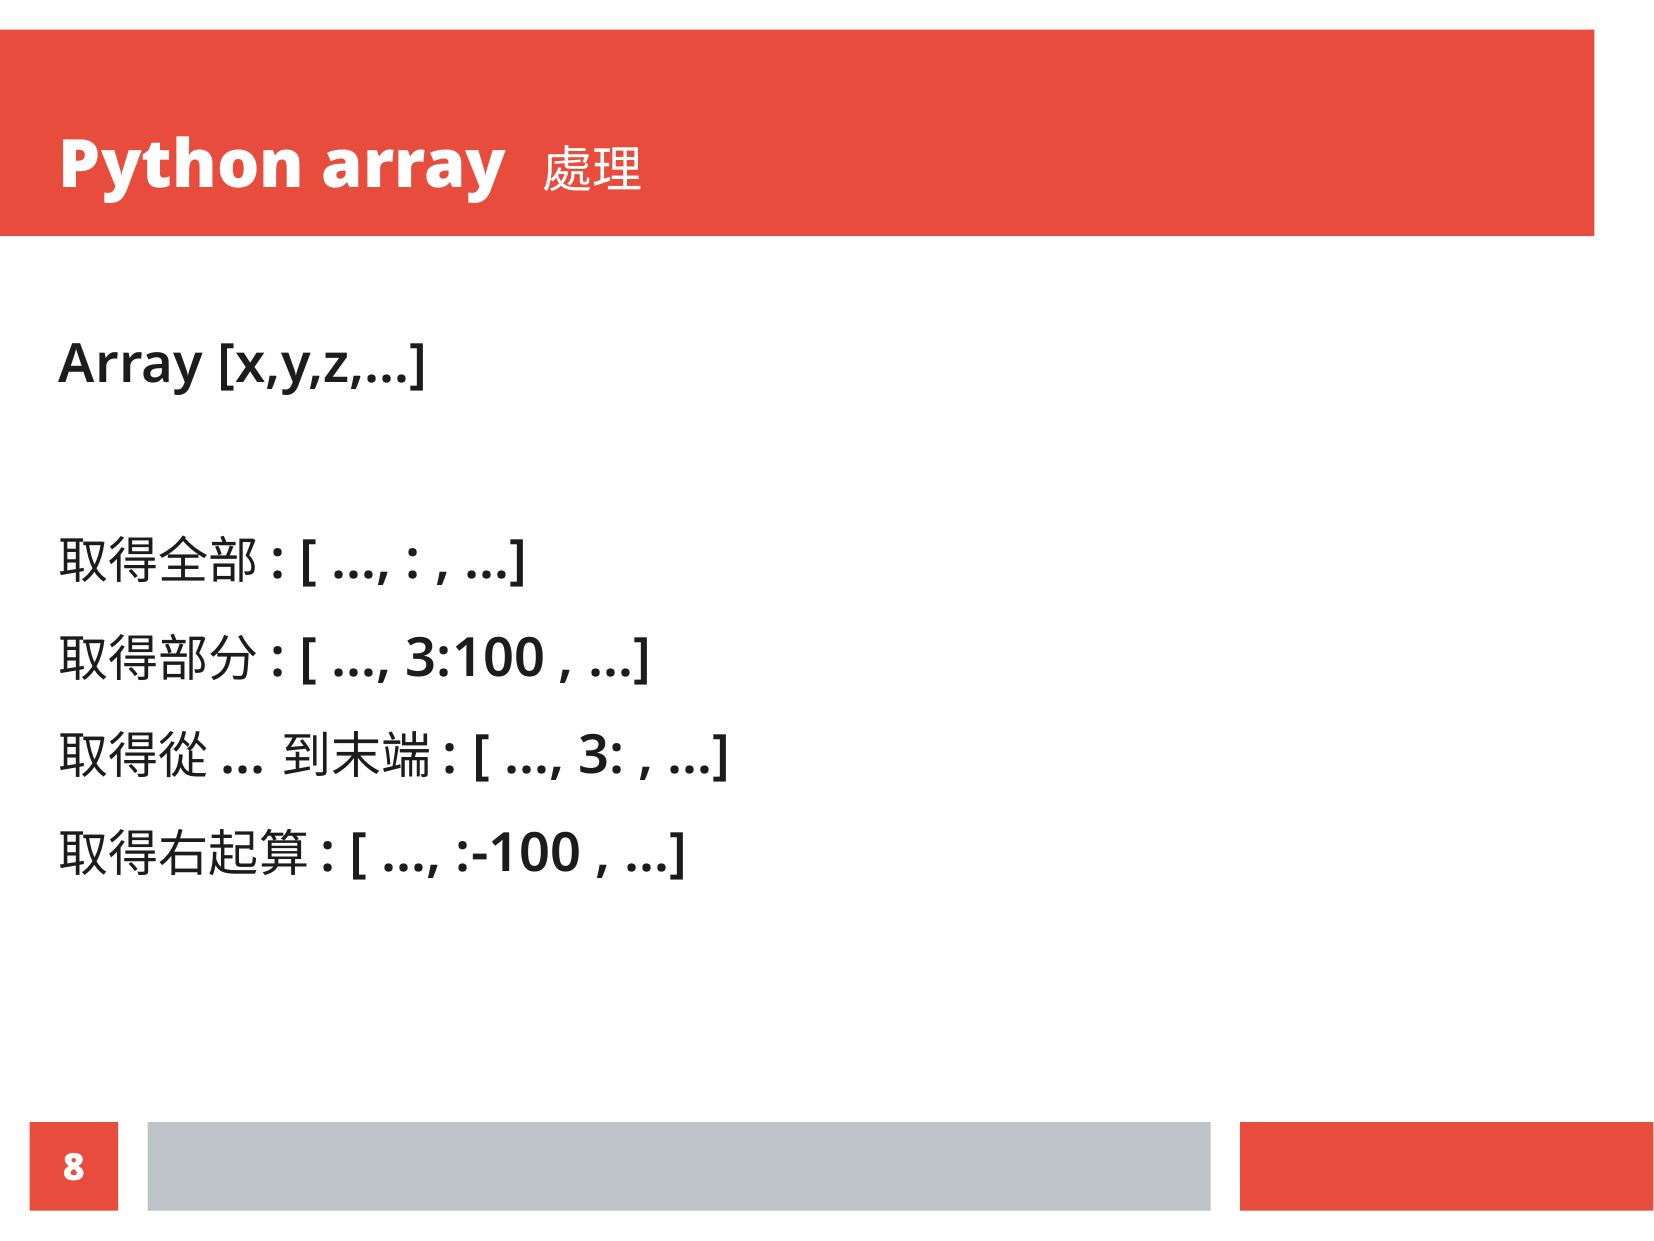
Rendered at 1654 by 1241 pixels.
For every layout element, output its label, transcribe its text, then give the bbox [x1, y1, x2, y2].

list Array [x,y,z,…] 取得全部: [ …, : , …] 取得部分: [ …, 3:100 , …] 取得從...到末端: [ …, 3: , …] 取得右起算: [ …, :-100 , …] [59, 324, 1565, 1093]
title Python array 處理 [59, 59, 1595, 207]
